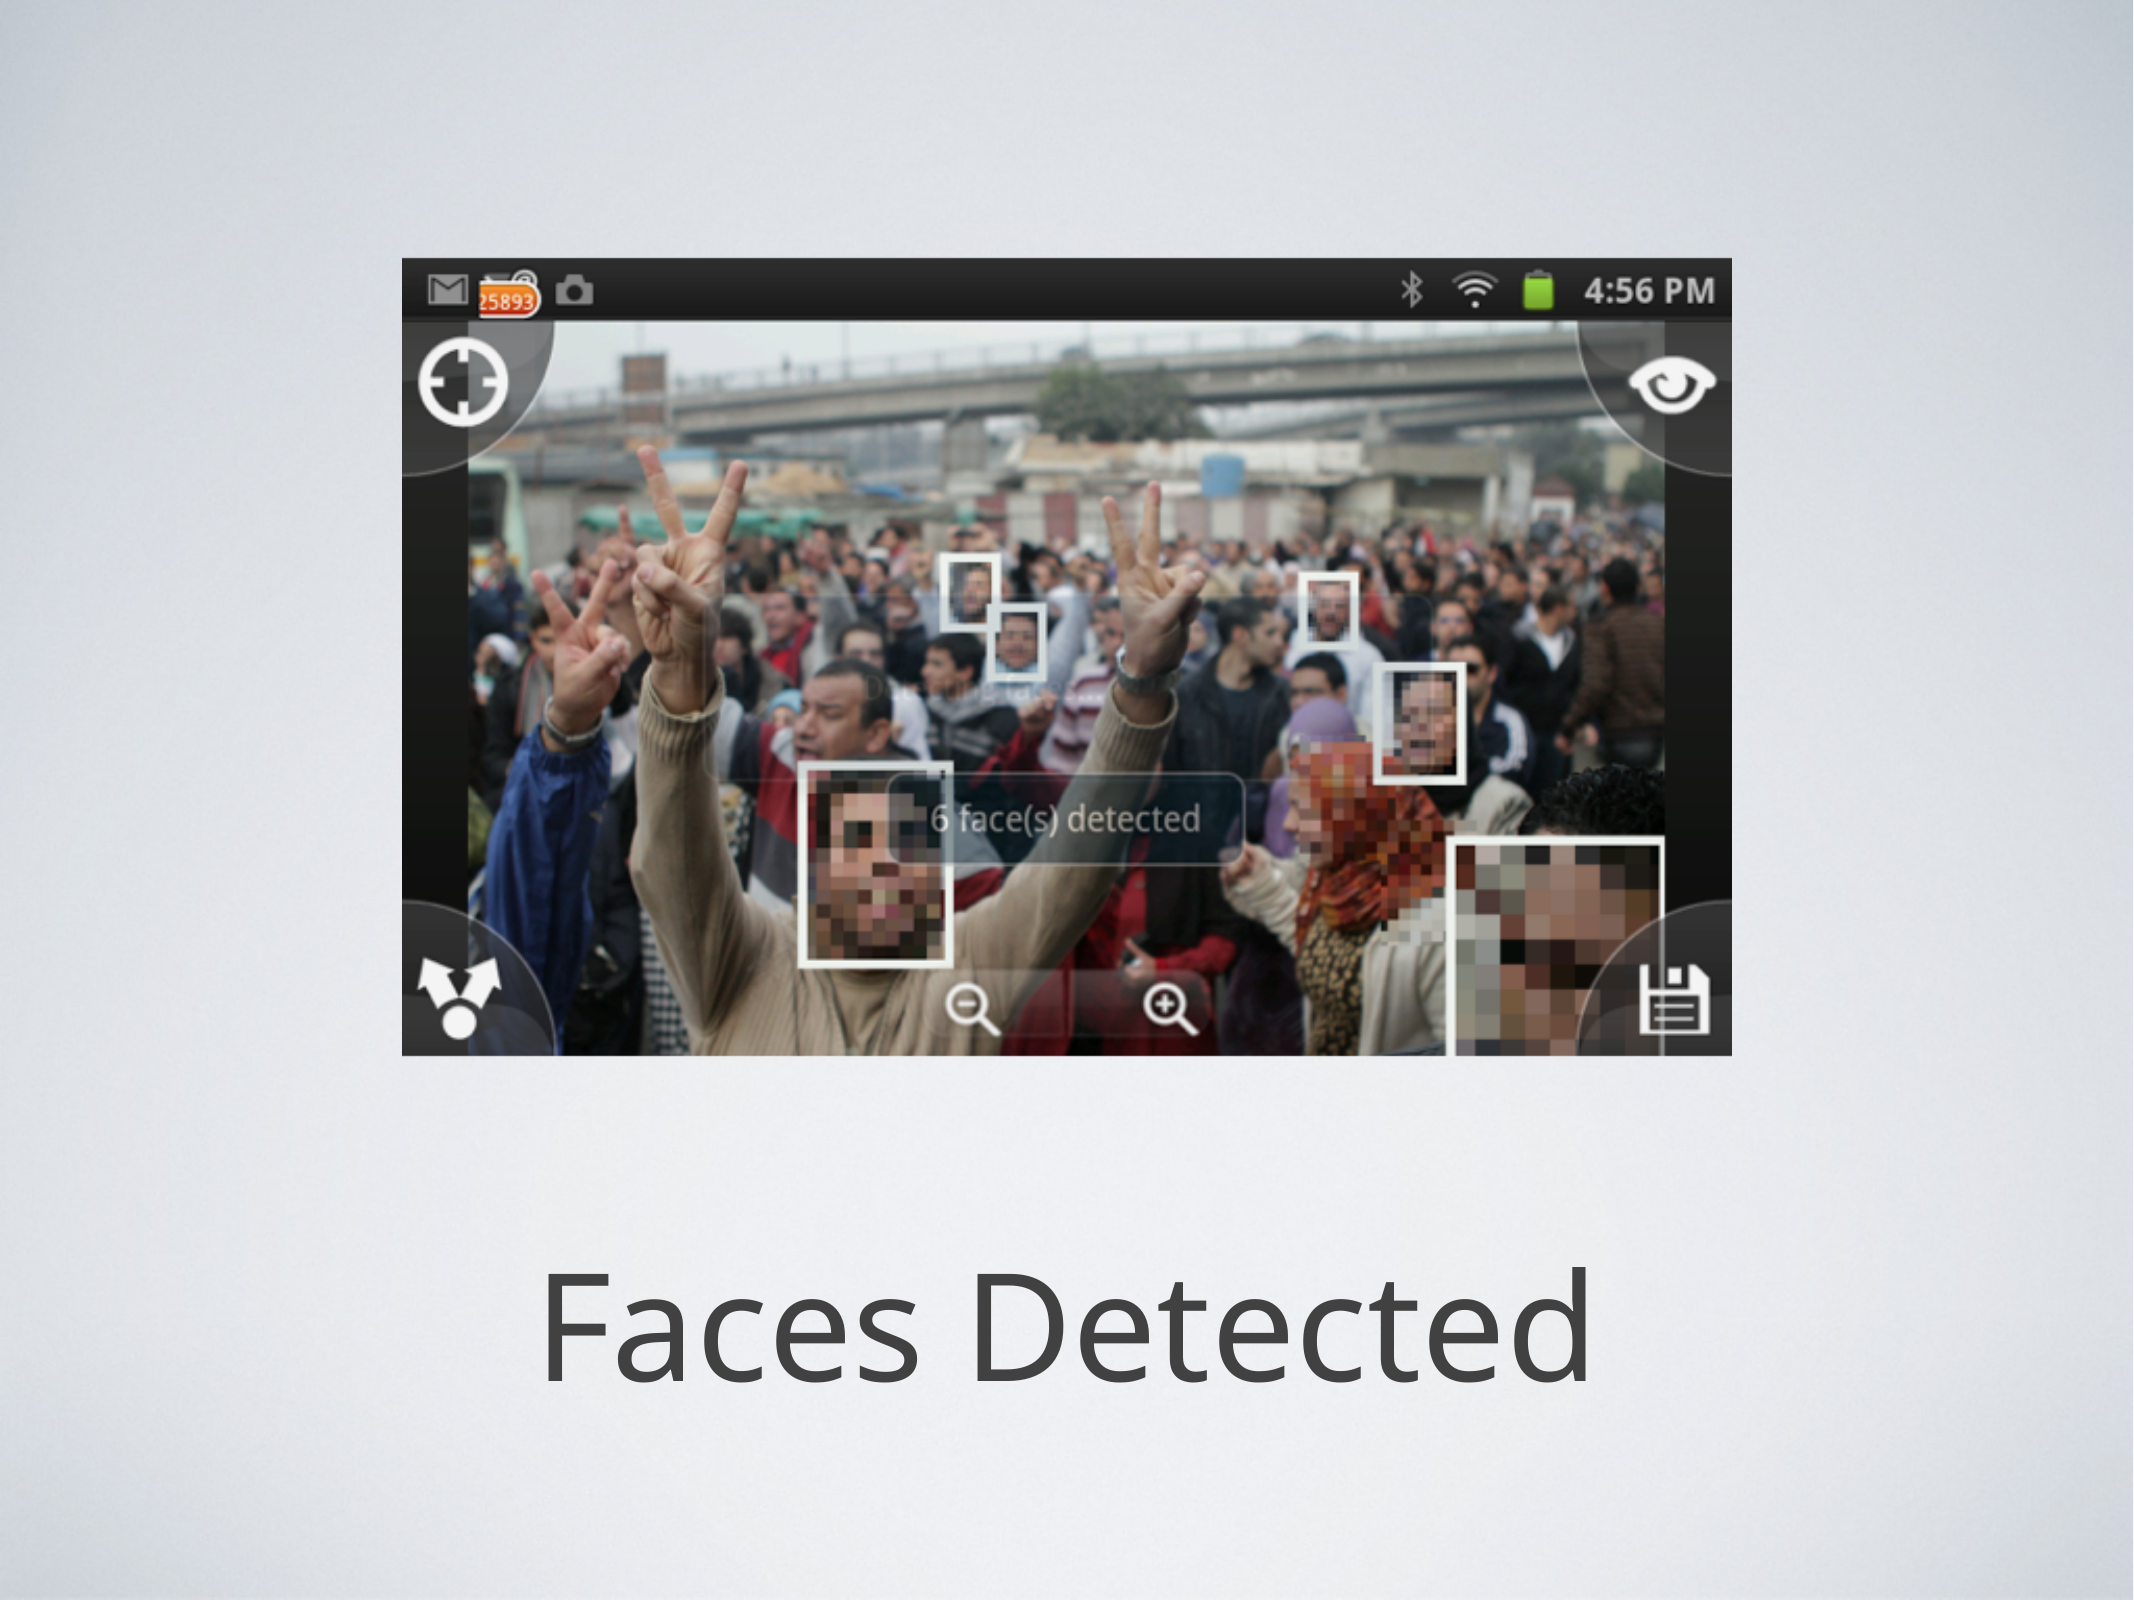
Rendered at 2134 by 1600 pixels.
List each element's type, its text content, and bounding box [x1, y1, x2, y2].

picture [0, 0, 2134, 1600]
title Faces Detected [58, 1216, 2075, 1428]
